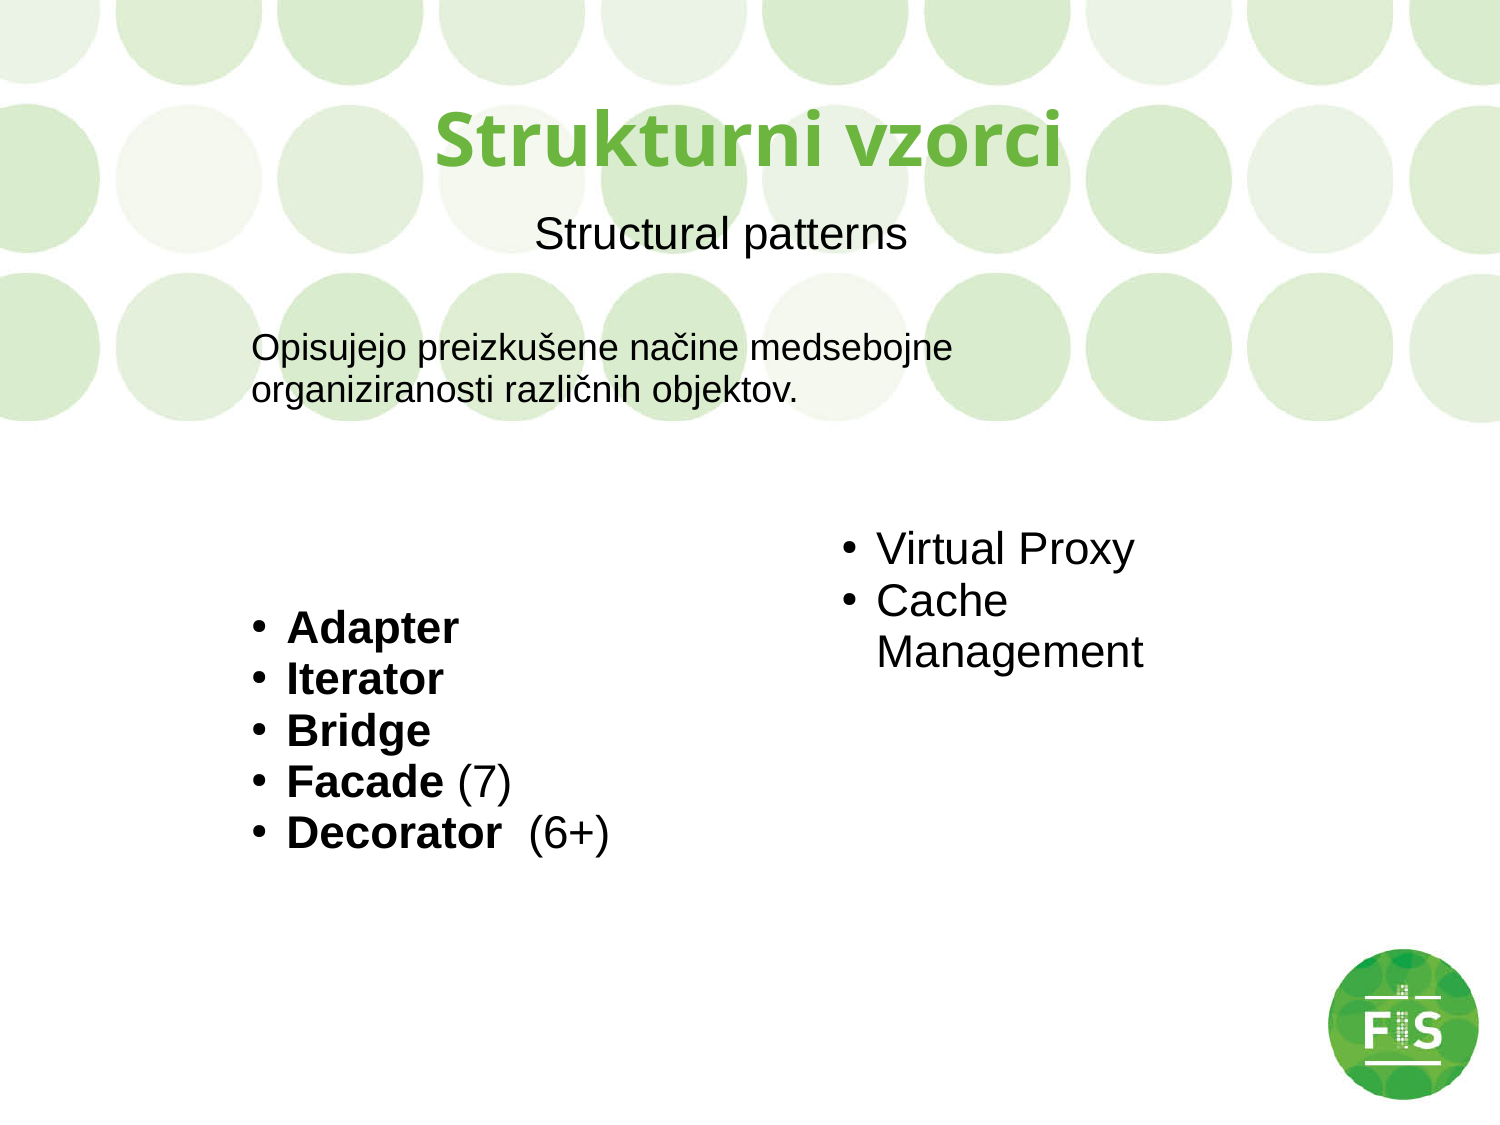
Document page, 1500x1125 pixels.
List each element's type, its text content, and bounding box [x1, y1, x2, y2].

text_box Virtual Proxy Cache Management [826, 413, 1276, 1028]
text_box Opisujejo preizkušene načine medsebojne organiziranosti različnih objektov. [236, 318, 1193, 430]
text_box Adapter Iterator Bridge Facade (7) Decorator (6+) [236, 543, 721, 1052]
picture [0, 0, 1500, 1125]
title Strukturni vzorci [75, 94, 1425, 233]
text_box Structural patterns [519, 200, 1016, 267]
